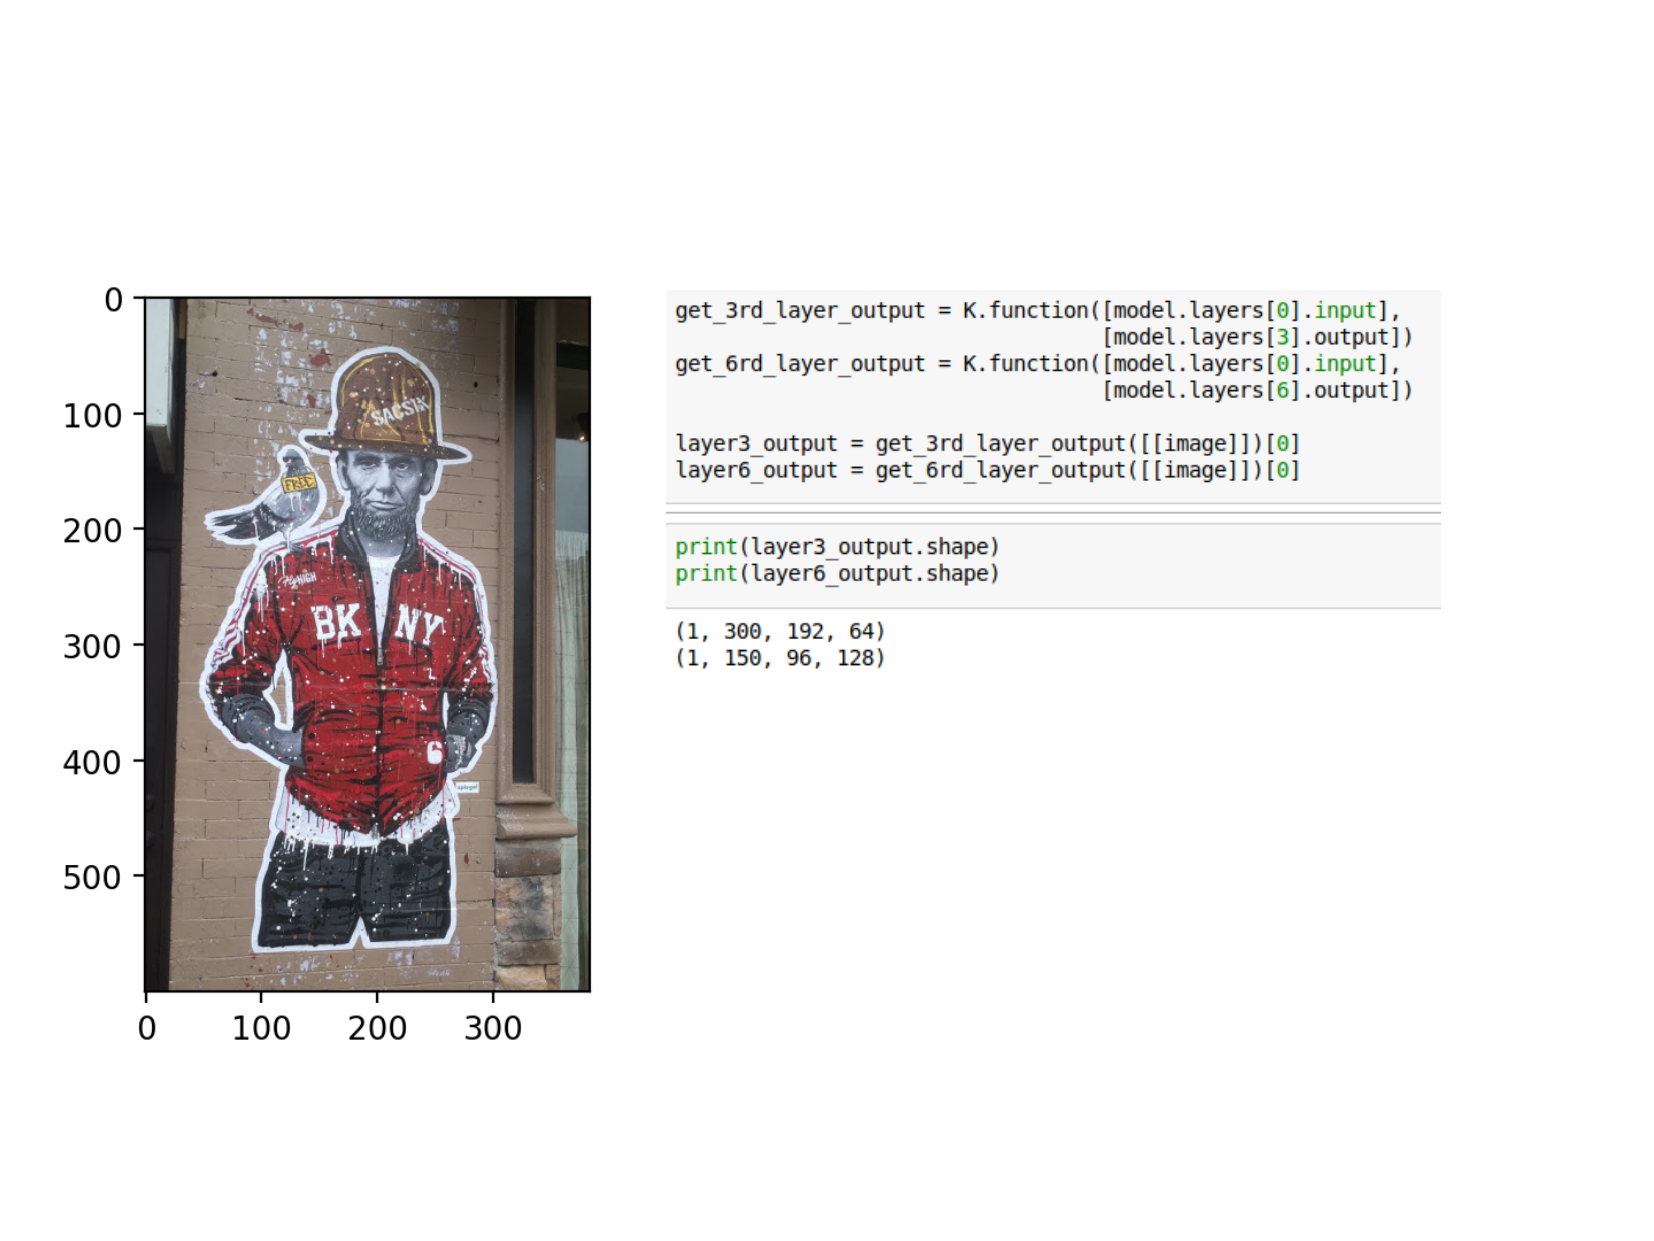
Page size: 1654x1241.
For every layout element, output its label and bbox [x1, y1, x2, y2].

picture [60, 269, 599, 1066]
picture [666, 290, 1441, 686]
